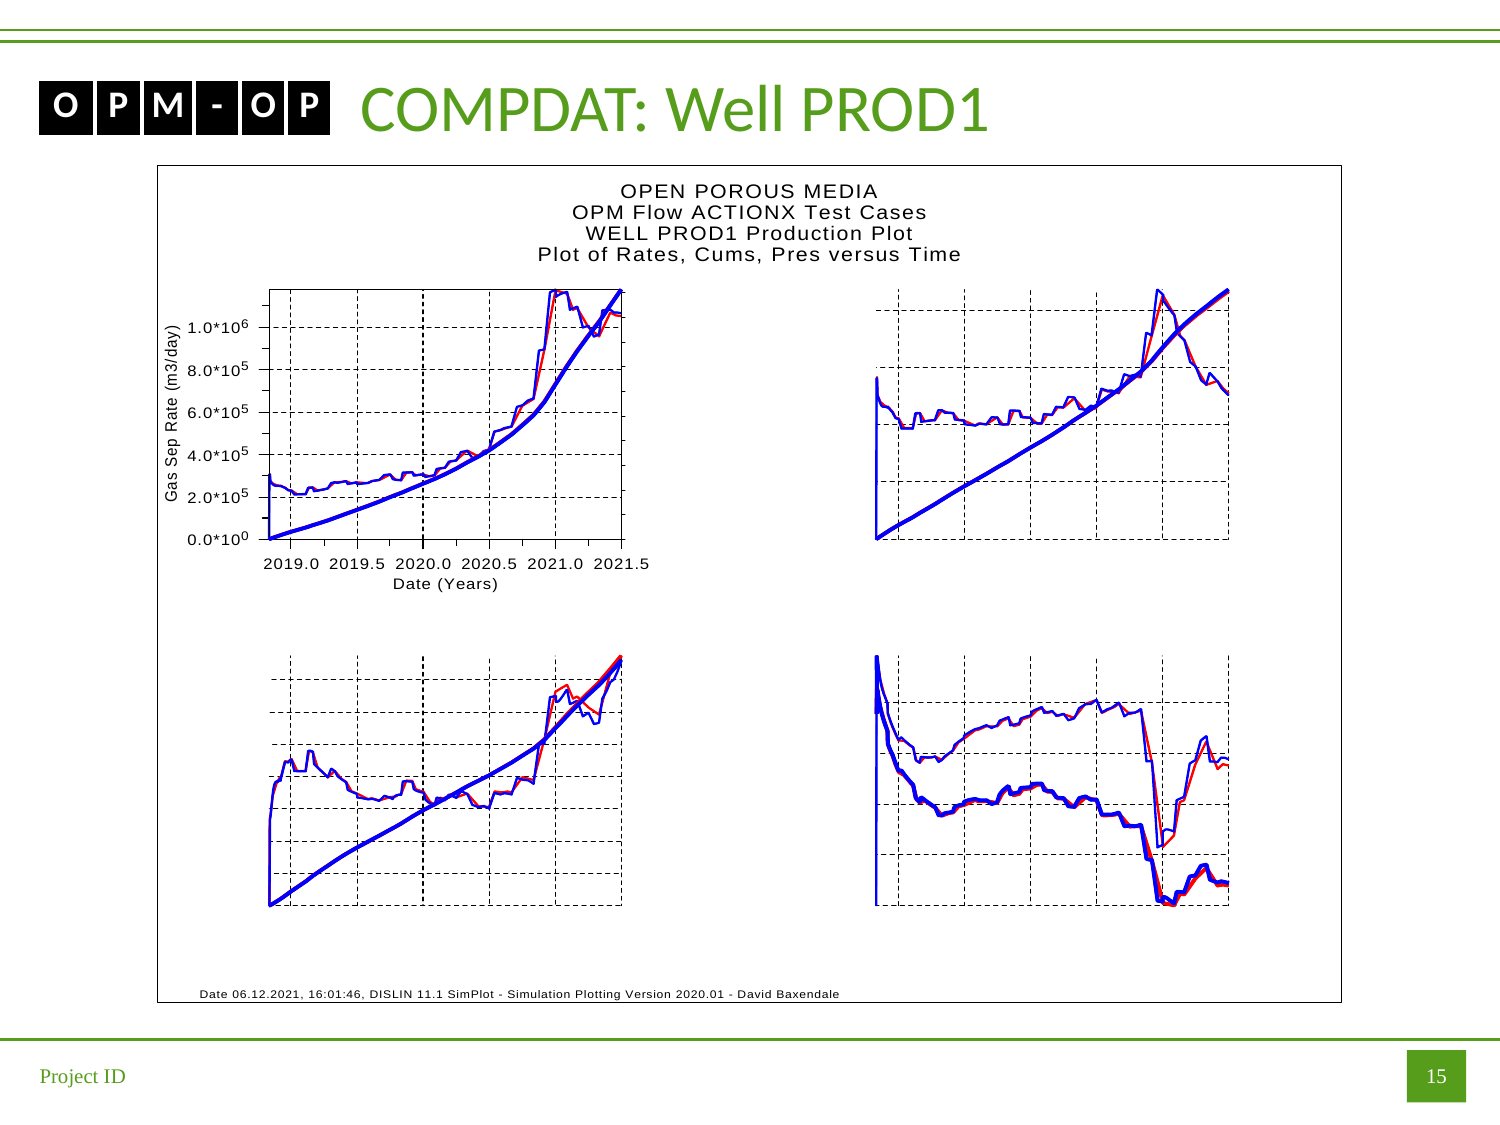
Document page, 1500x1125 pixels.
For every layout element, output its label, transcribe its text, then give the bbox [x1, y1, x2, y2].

title COMPDAT: Well PROD1 [360, 77, 1425, 153]
picture [157, 165, 1343, 1004]
